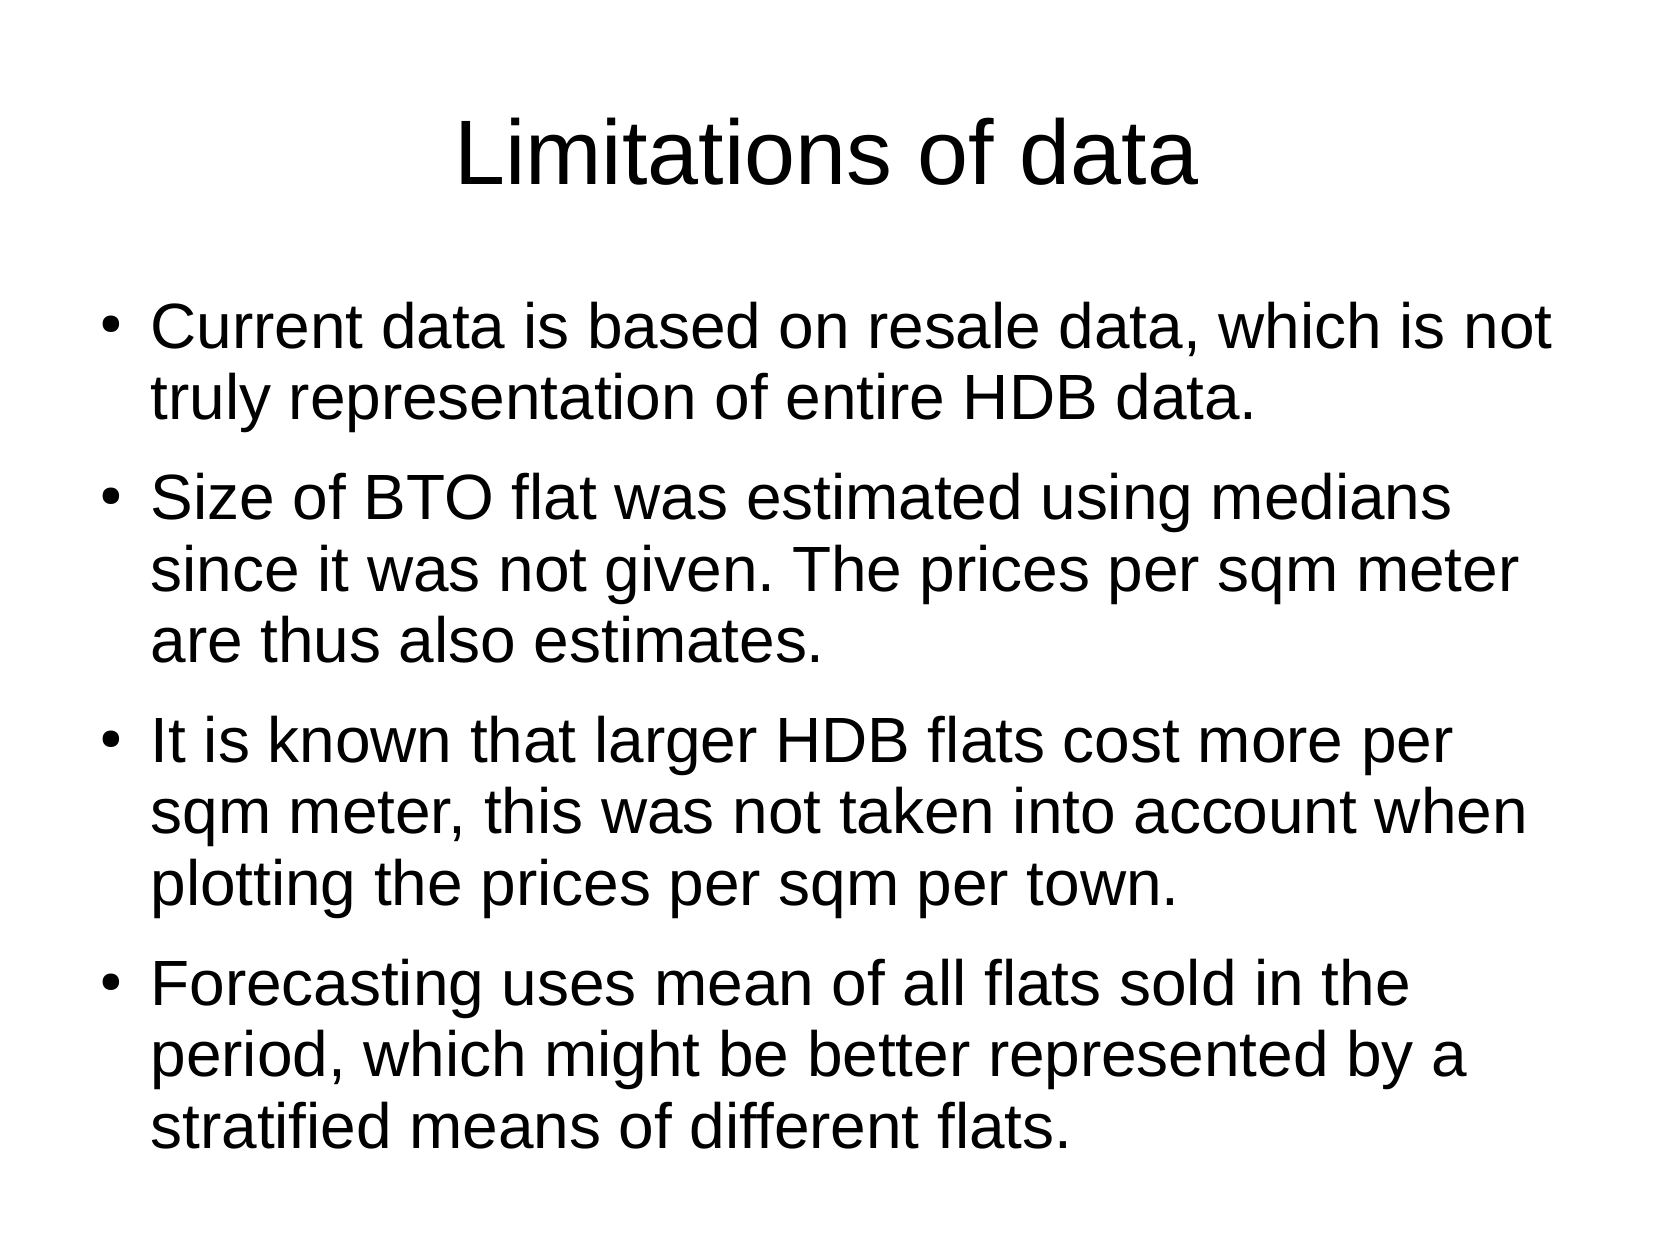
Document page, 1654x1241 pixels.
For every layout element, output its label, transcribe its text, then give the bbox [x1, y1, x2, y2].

list Current data is based on resale data, which is not truly representation of entire HDB data. Size of BTO flat was estimated using medians since it was not given. The prices per sqm meter are thus also estimates. It is known that larger HDB flats cost more per sqm meter, this was not taken into account when plotting the prices per sqm per town. Forecasting uses mean of all flats sold in the period, which might be better represented by a stratified means of different flats. [82, 290, 1571, 1171]
title Limitations of data [82, 49, 1571, 257]
